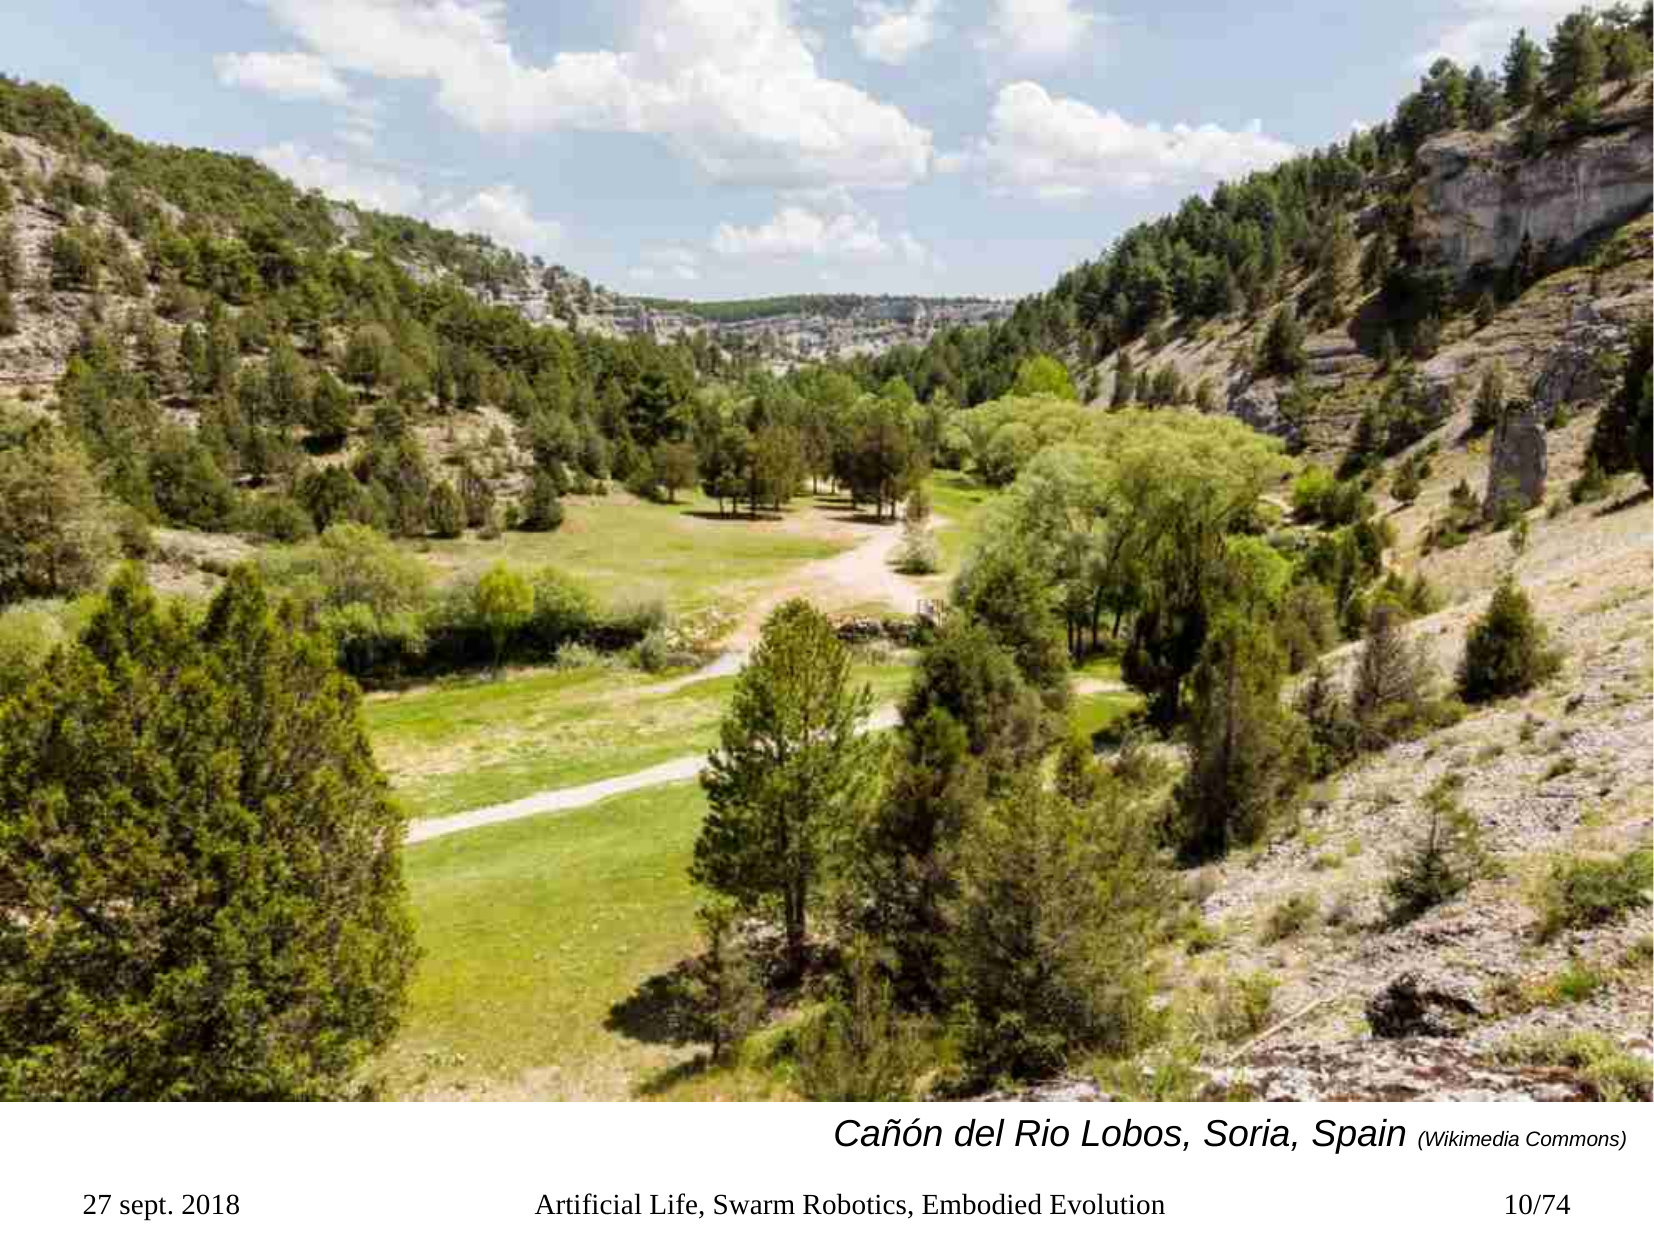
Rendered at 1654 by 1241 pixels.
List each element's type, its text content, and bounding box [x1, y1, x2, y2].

picture [0, 0, 1654, 1102]
text_box Cañón del Rio Lobos, Soria, Spain (Wikimedia Commons) [177, 1105, 1642, 1163]
